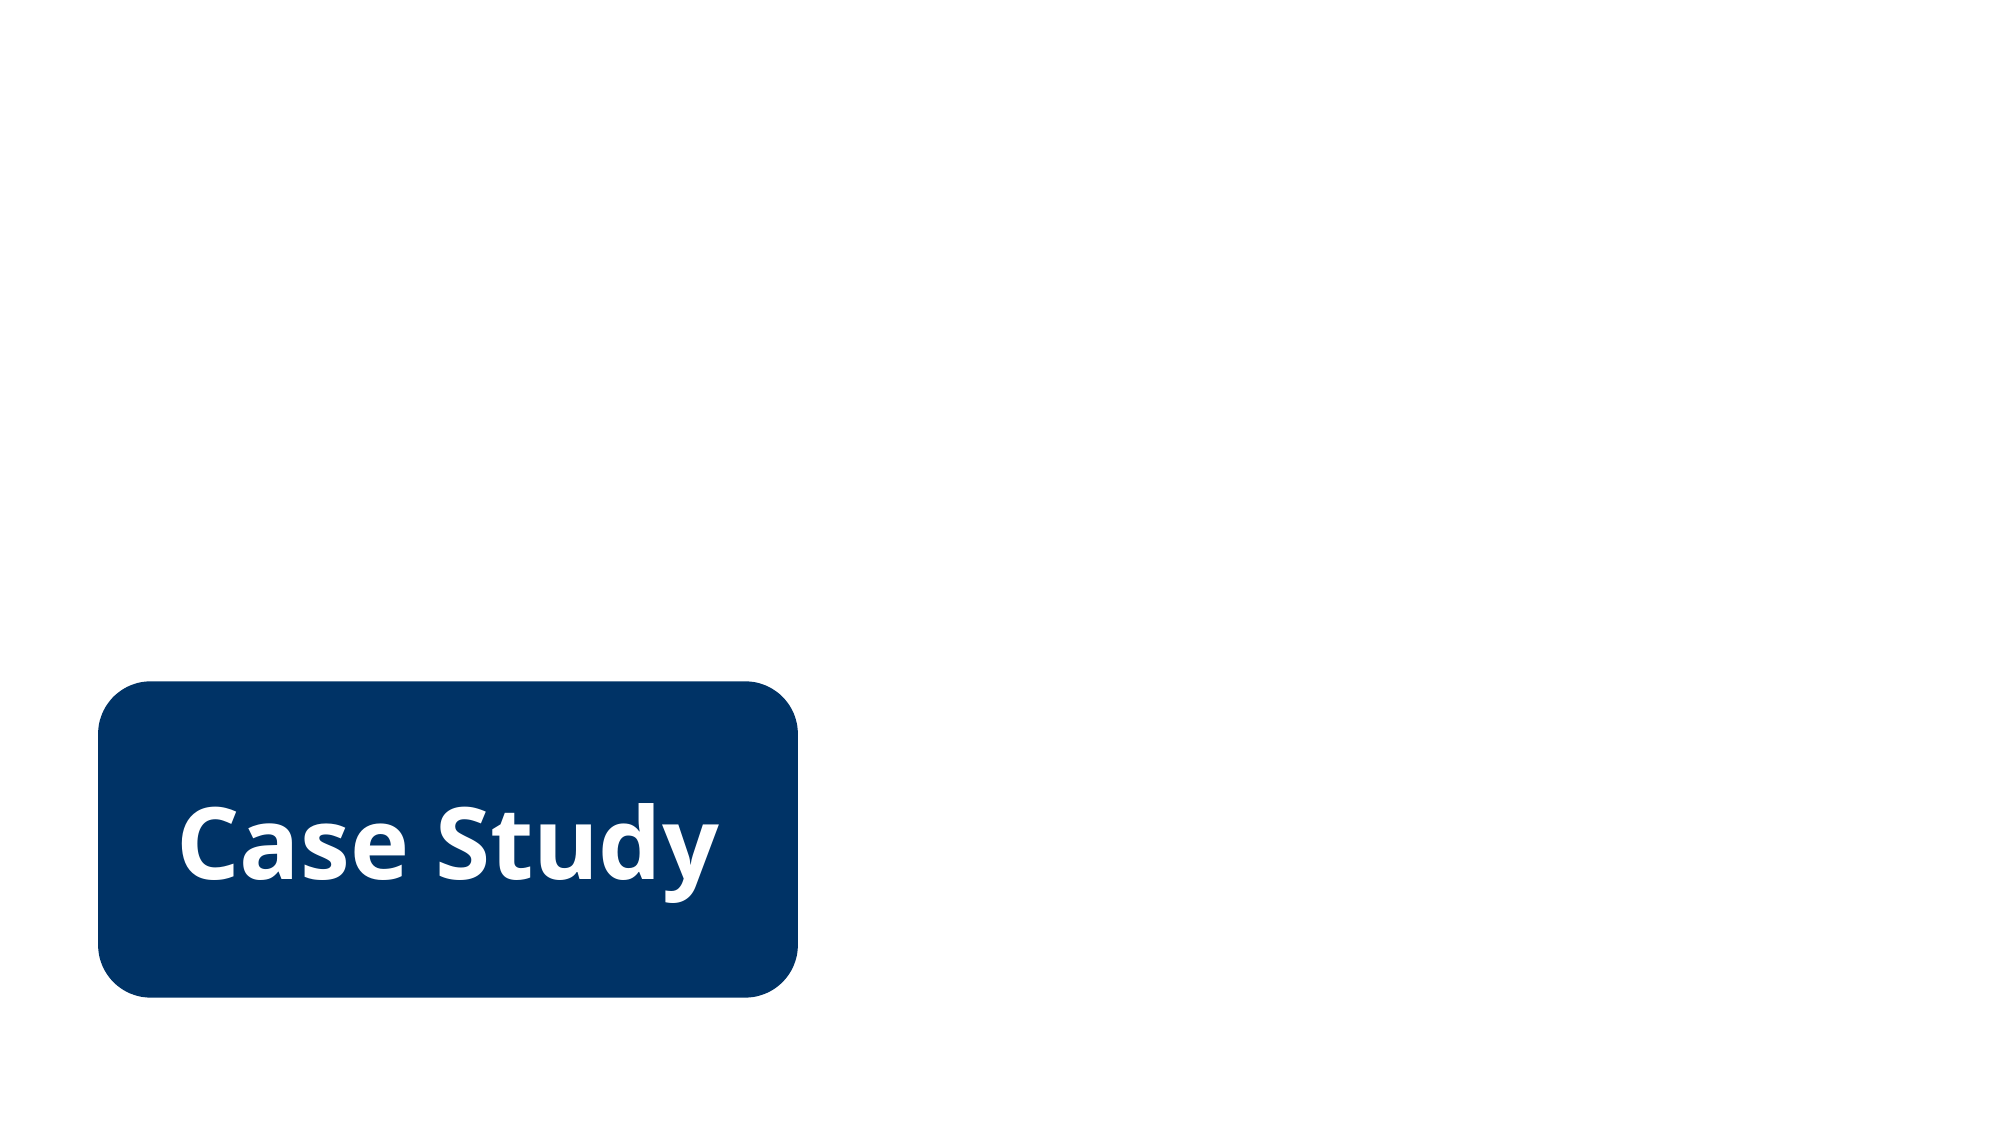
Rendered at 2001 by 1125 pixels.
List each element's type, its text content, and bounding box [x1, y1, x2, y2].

text_box Case Study [98, 681, 798, 998]
